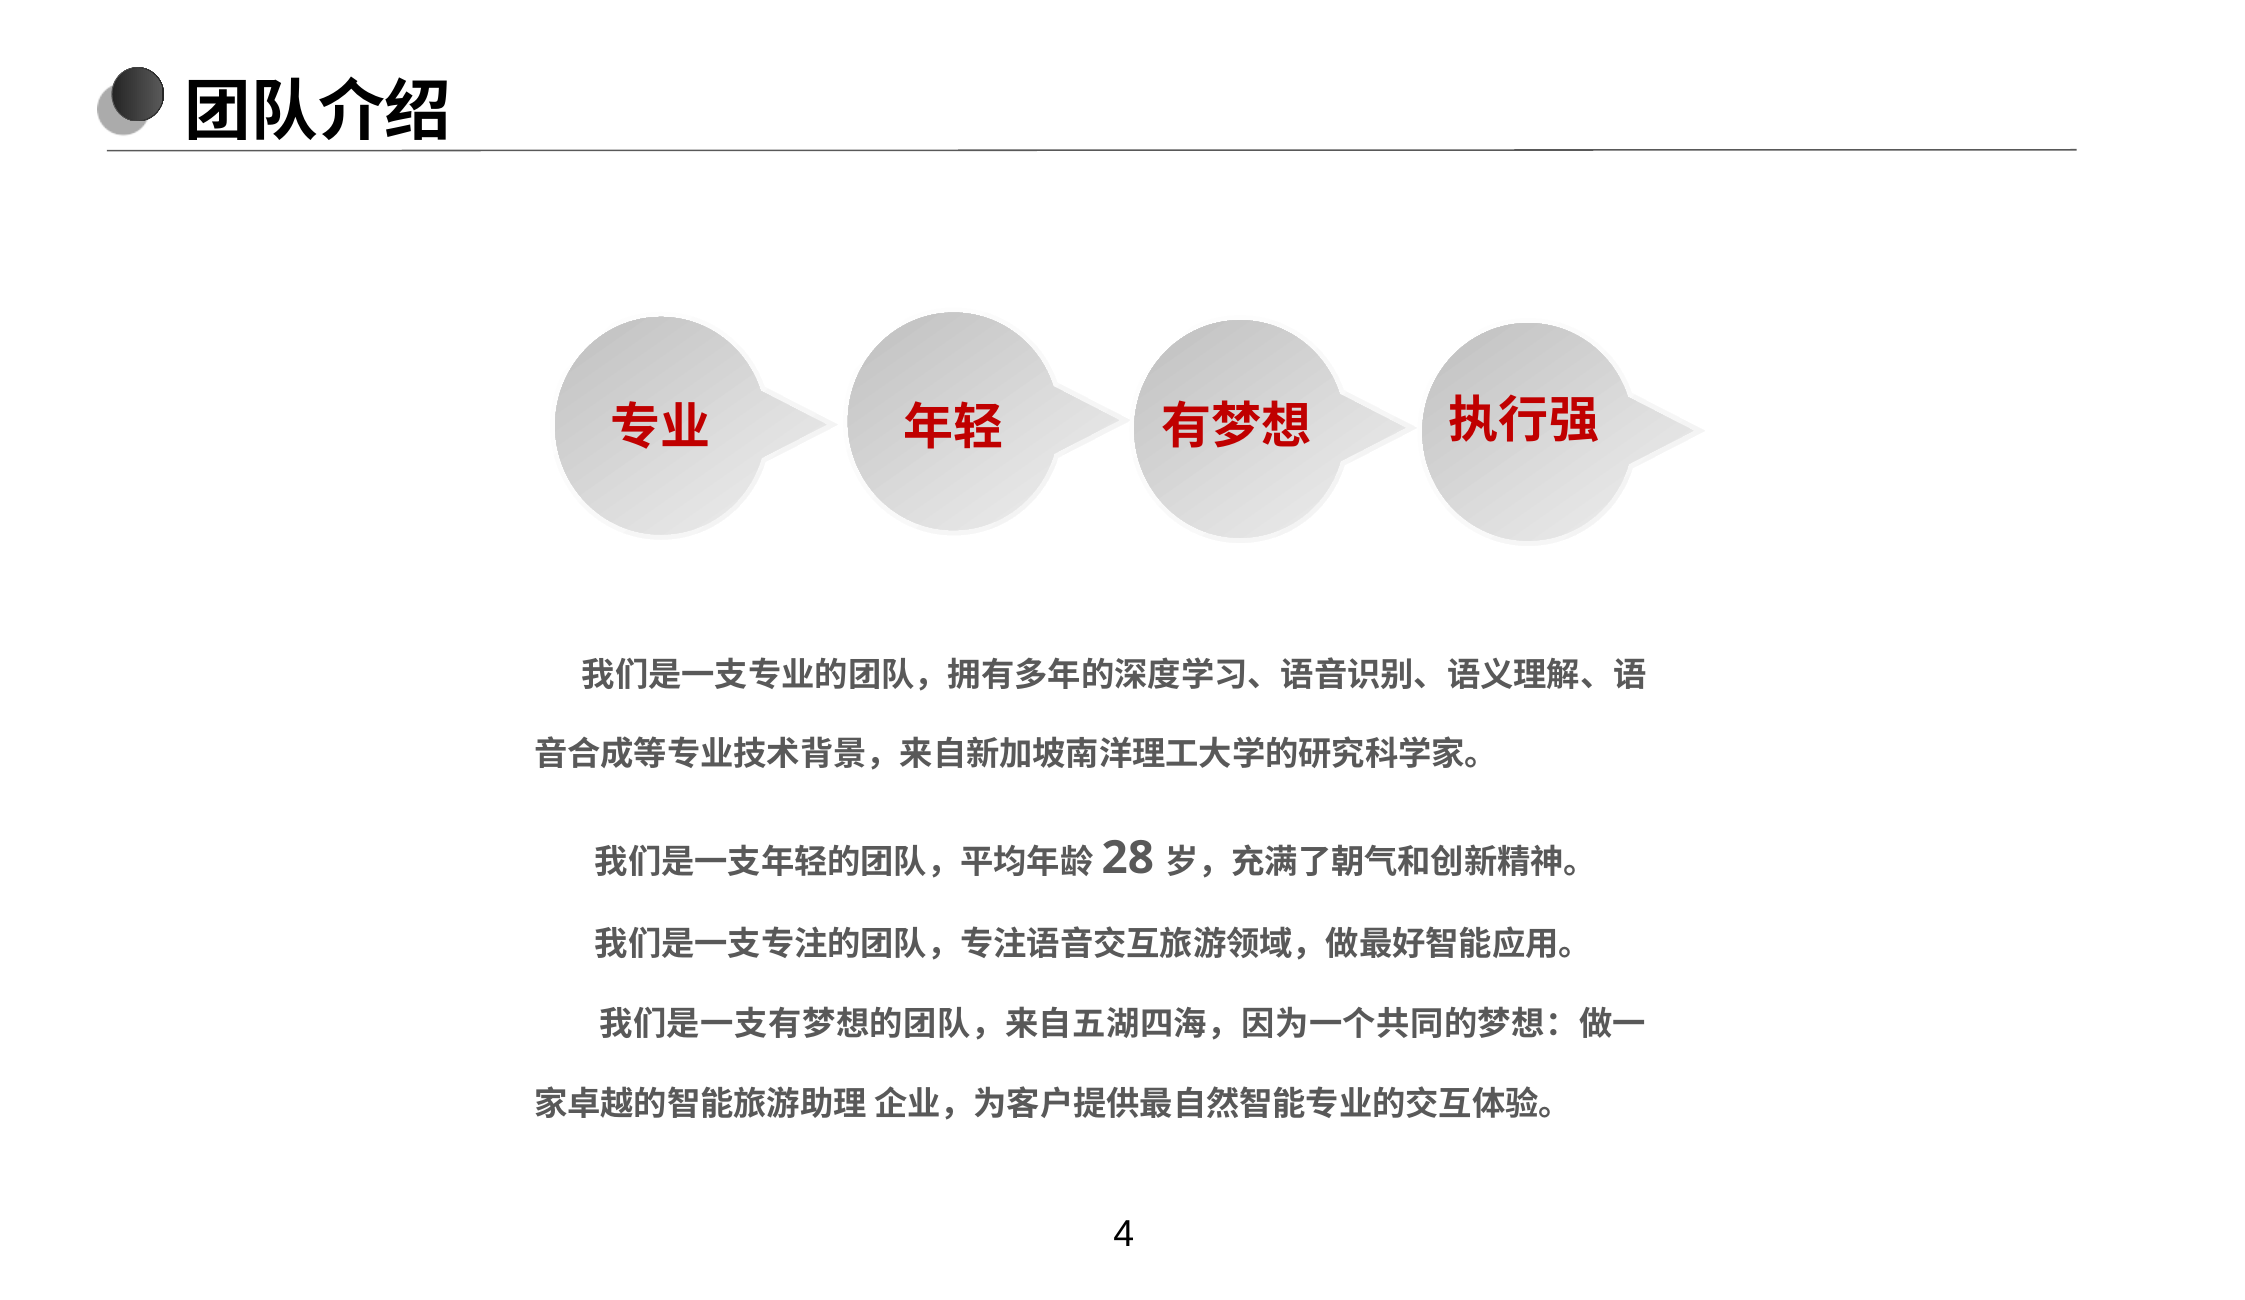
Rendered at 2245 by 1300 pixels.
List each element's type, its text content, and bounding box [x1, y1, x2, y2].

text_box 4 [1098, 1204, 1149, 1262]
text_box 团队介绍 [167, 59, 468, 149]
text_box [111, 67, 164, 122]
text_box [550, 311, 838, 540]
text_box 我们是一支专业的团队，拥有多年的深度学习、语音识别、语义理解、语音合成等专业技术背景，来自新加坡南洋理工大学的研究科学家。 我们是一支年轻的团队，平均年龄28岁，充满了朝气和创新精神。 我们是一支专注的团队，专注语音交互旅游领域，做最好智能应用。 我们是一支有梦想的团队，来自五湖四海，因为一个共同的梦想：做一家卓越的智能旅游助理 企业，为客户提供最自然智能专业的交互体验。 [534, 612, 1648, 1002]
text_box 执行强 [1441, 387, 1608, 507]
text_box [843, 307, 1705, 546]
text_box 团队介绍 [167, 152, 468, 156]
text_box 年轻 [870, 394, 1037, 454]
text_box 有梦想 [1133, 393, 1340, 454]
text_box 专业 [577, 394, 744, 454]
